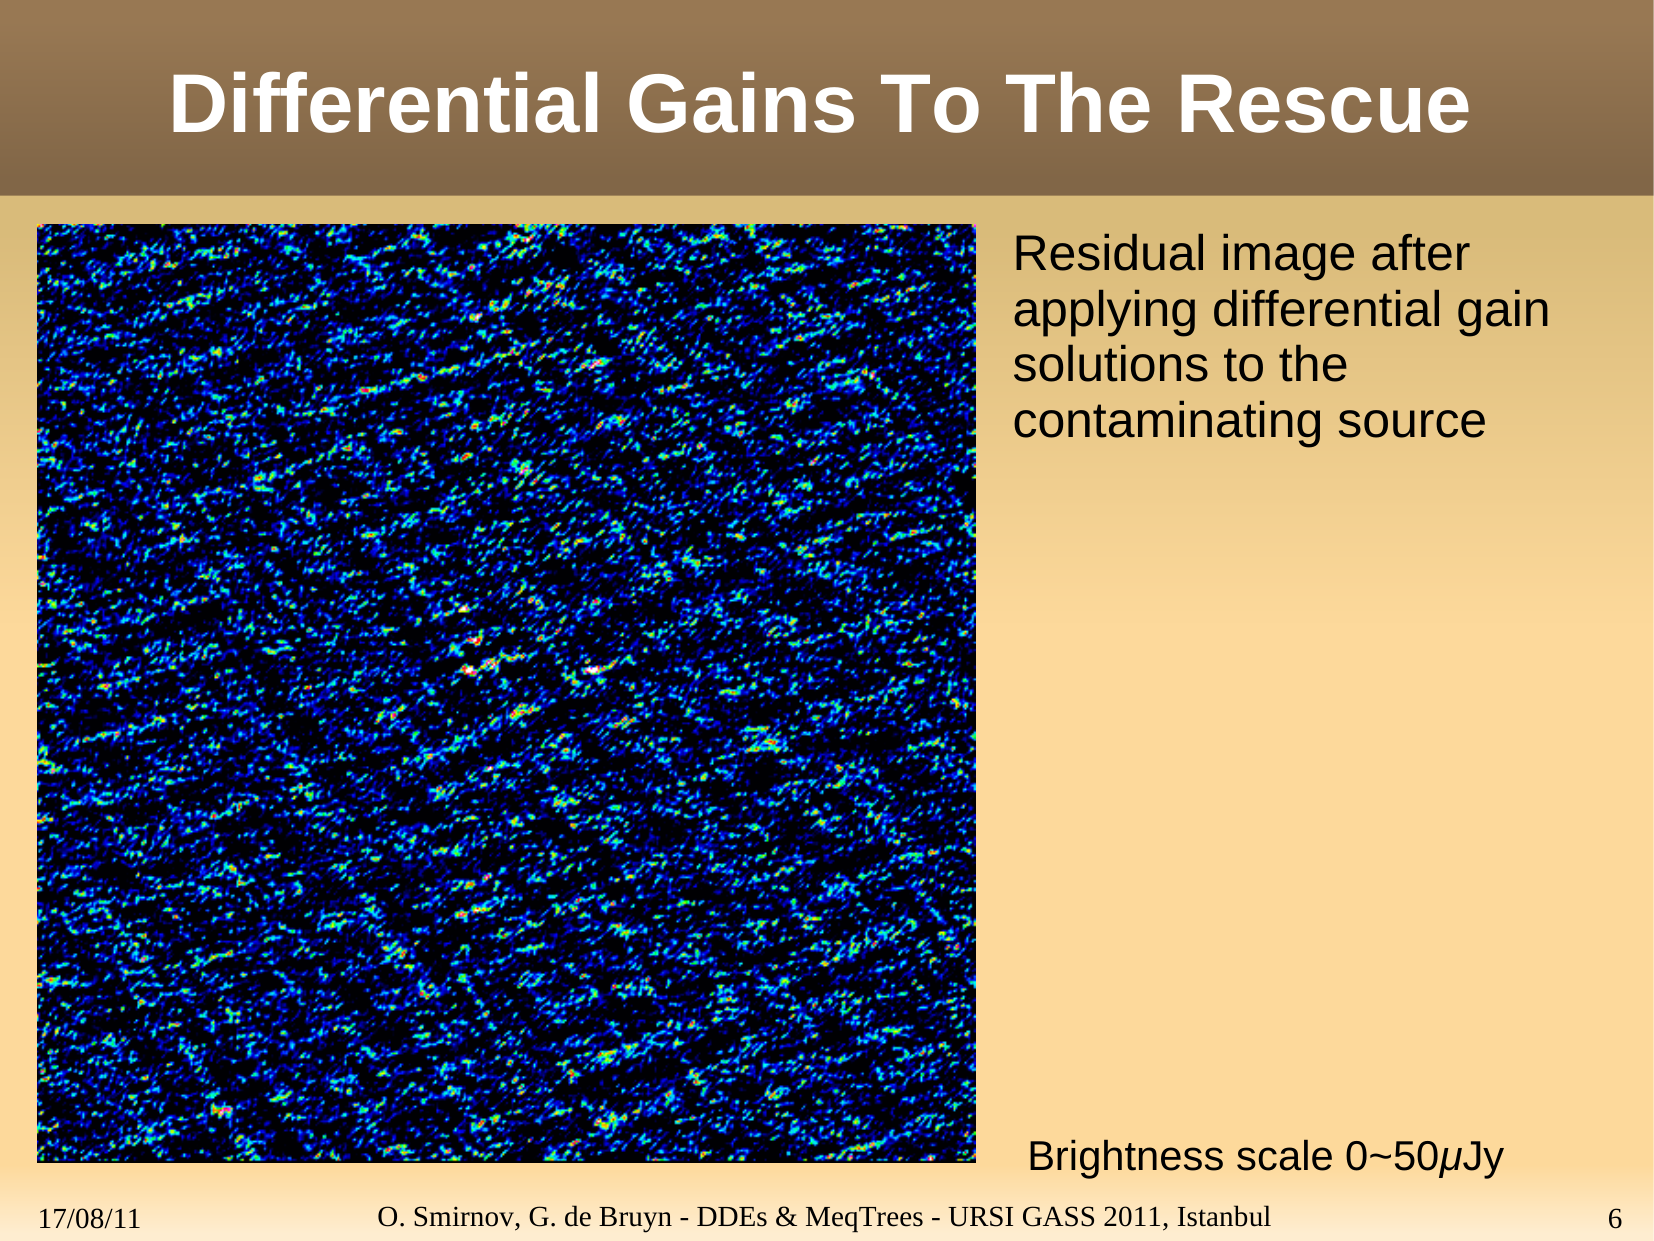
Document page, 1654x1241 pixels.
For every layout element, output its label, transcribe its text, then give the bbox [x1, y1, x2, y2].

picture [0, 0, 1654, 1241]
list Residual image after applying differential gain solutions to the contaminating source [1012, 225, 1601, 1104]
title Differential Gains To The Rescue [76, 7, 1565, 200]
text_box Brightness scale 0~50μJy [1012, 1125, 1654, 1187]
